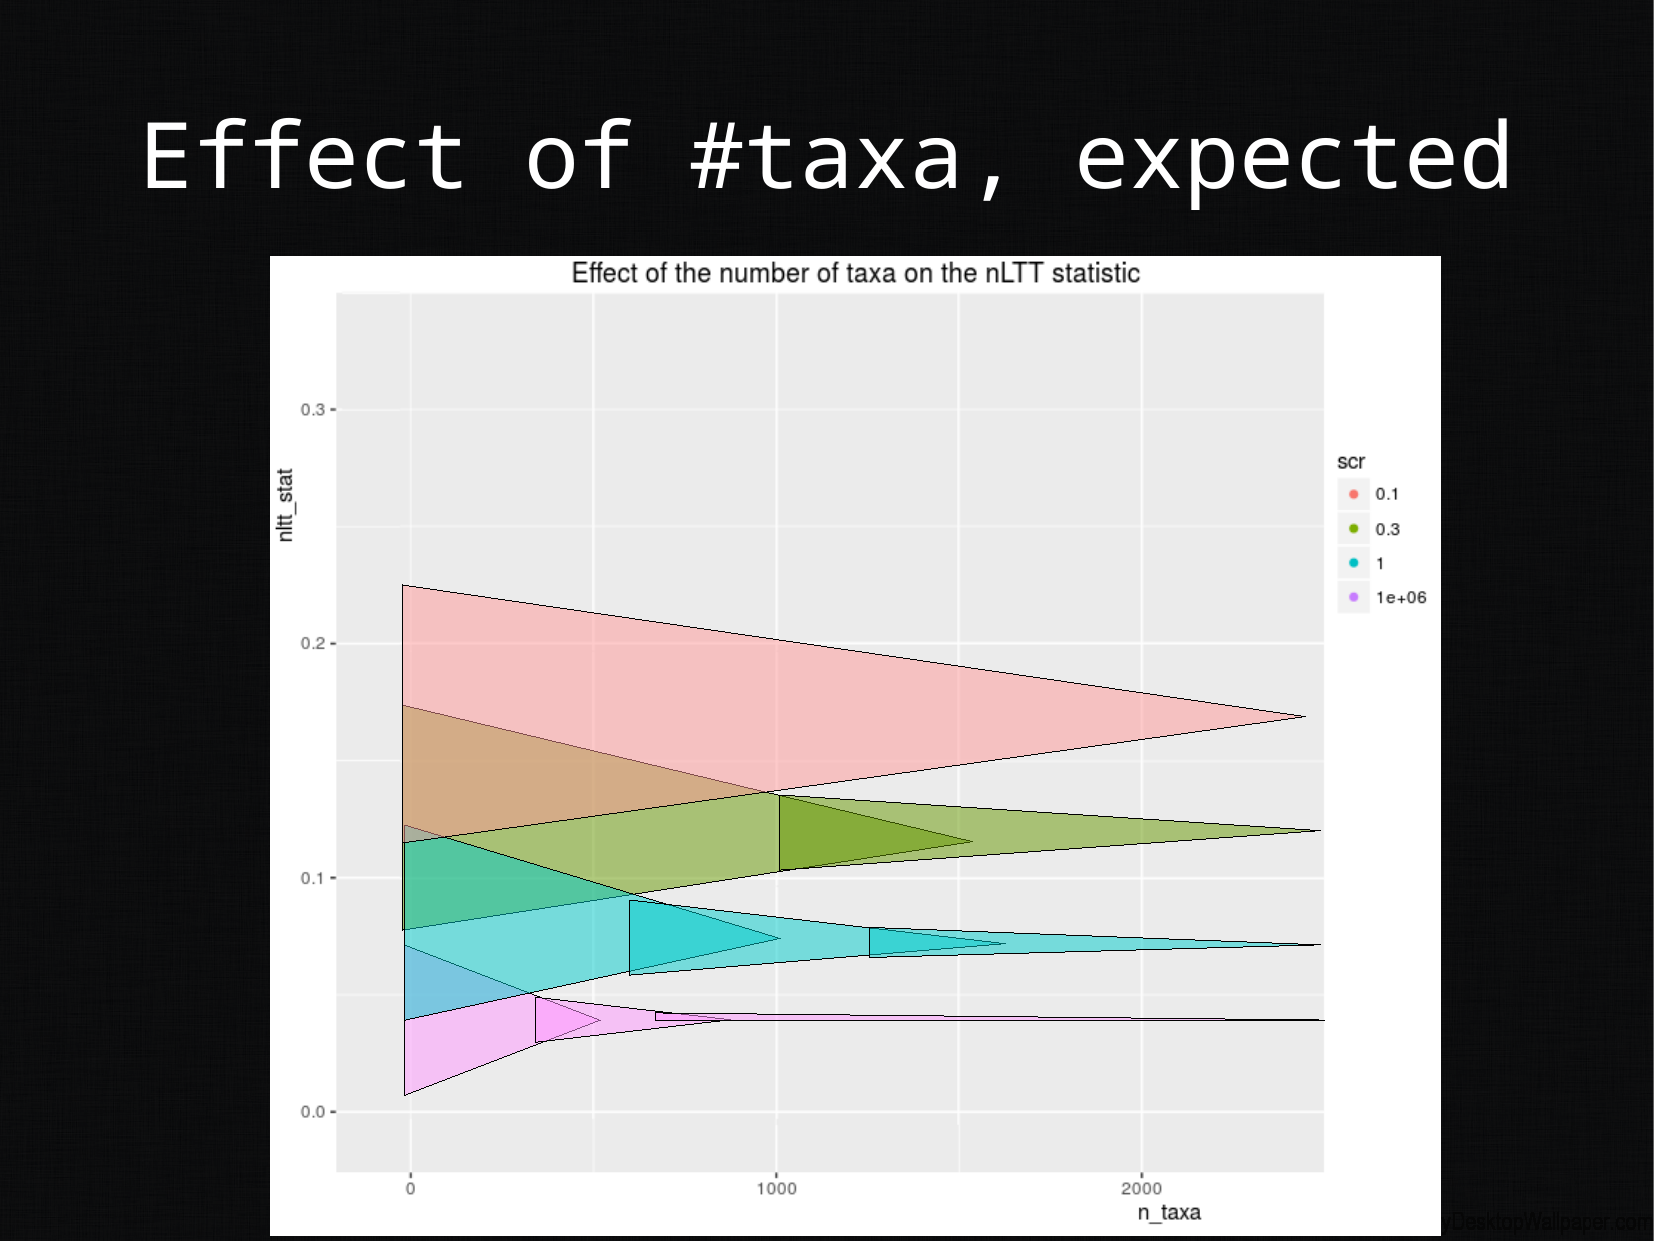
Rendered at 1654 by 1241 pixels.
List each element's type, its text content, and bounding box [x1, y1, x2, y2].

title Effect of #taxa, expected [82, 49, 1571, 257]
picture [0, 0, 1654, 1241]
text_box [402, 584, 1325, 1096]
